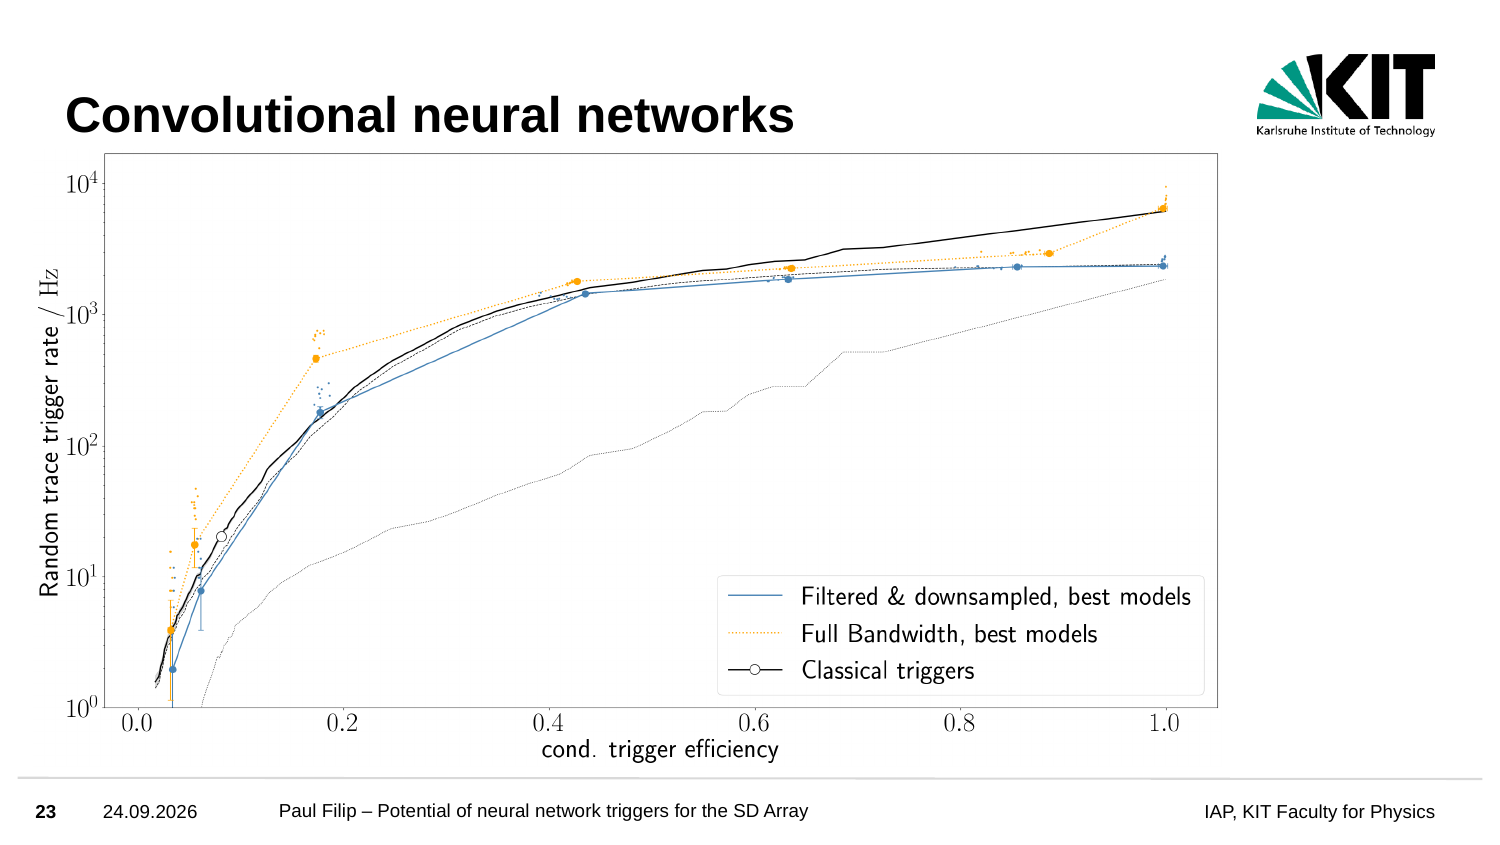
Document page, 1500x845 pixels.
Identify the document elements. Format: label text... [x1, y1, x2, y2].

picture [33, 149, 1222, 767]
title Convolutional neural networks [64, 48, 1192, 144]
picture [1257, 54, 1435, 137]
